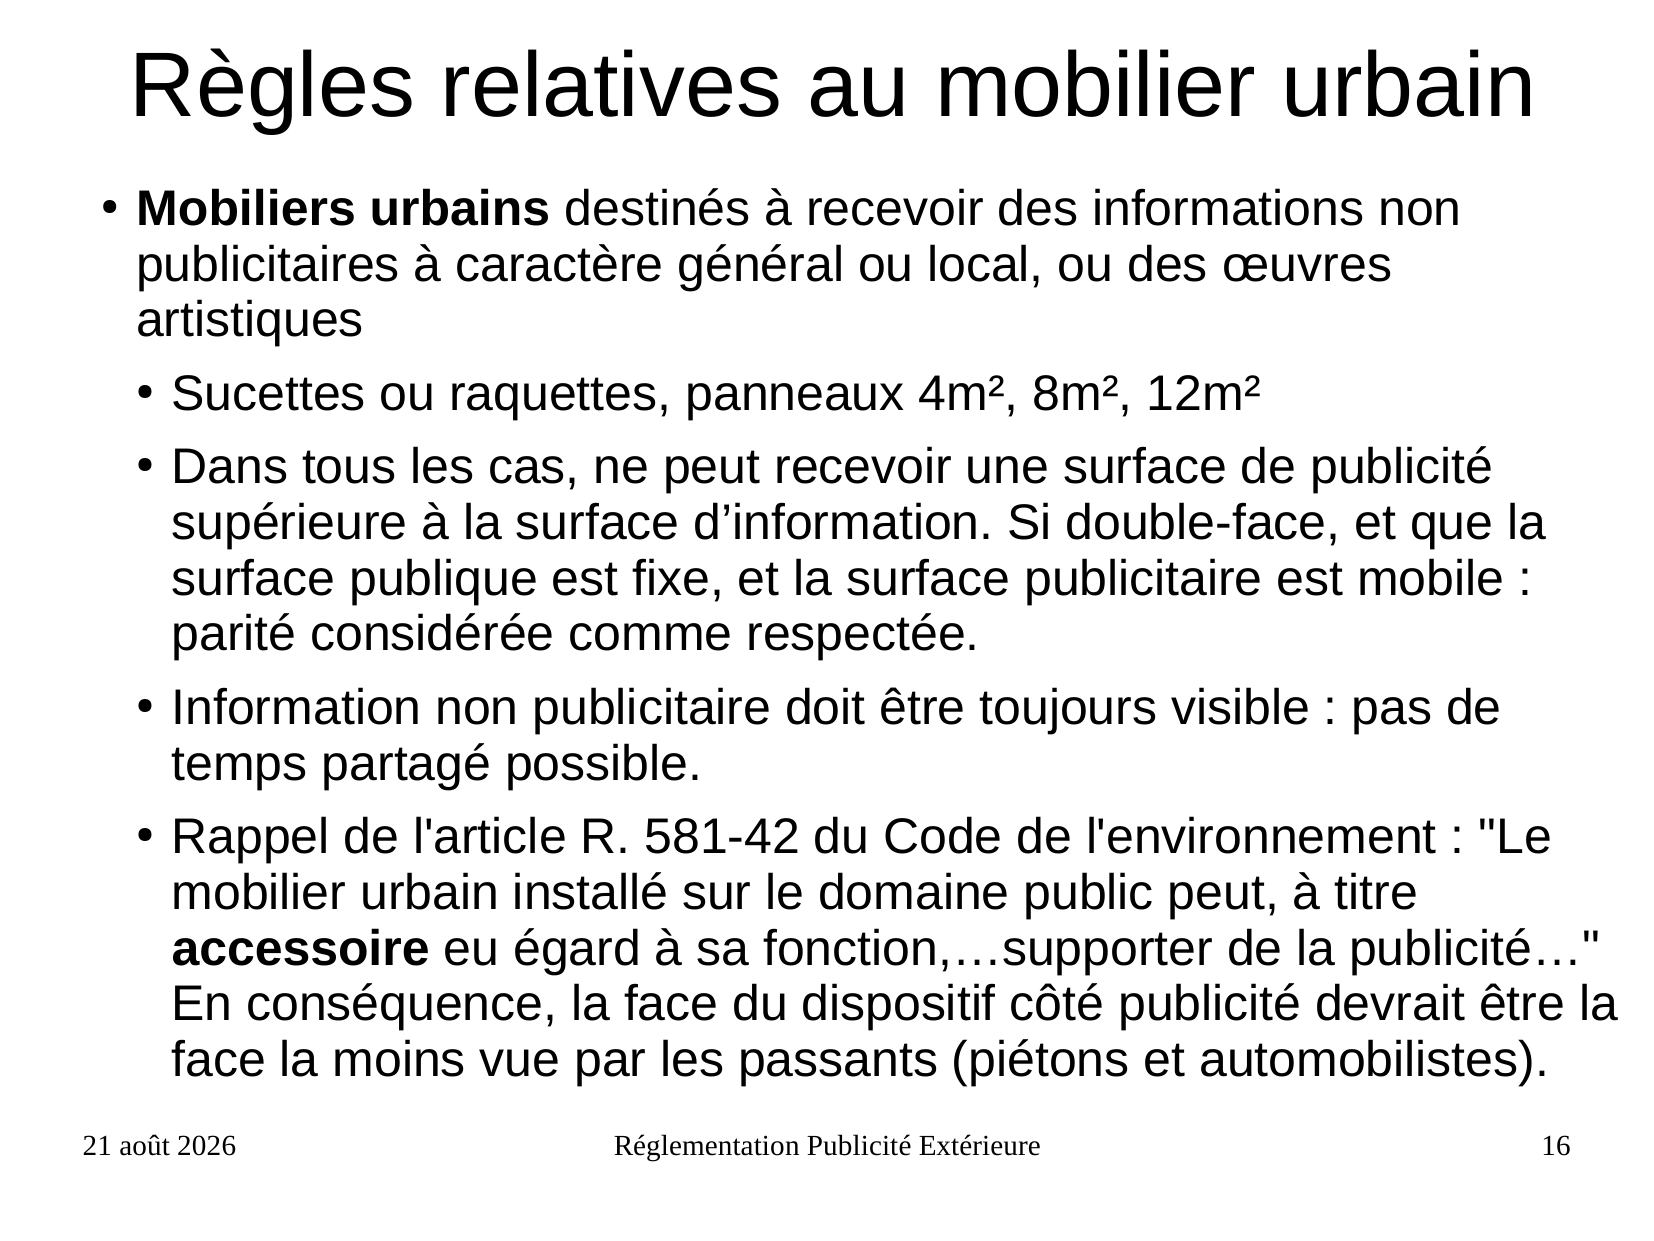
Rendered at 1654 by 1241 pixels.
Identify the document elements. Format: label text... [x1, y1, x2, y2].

title Règles relatives au mobilier urbain [90, 19, 1579, 151]
text_box [45, 165, 1646, 1066]
text_box Mobiliers urbains destinés à recevoir des informations non publicitaires à caractère général ou local, ou des œuvres artistiques Sucettes ou raquettes, panneaux 4m², 8m², 12m² Dans tous les cas, ne peut recevoir une surface de publicité supérieure à la surface d’information. Si double-face, et que la surface publique est fixe, et la surface publicitaire est mobile : parité considérée comme respectée. Information non publicitaire doit être toujours visible : pas de temps partagé possible. Rappel de l'article R. 581-42 du Code de l'environnement : "Le mobilier urbain installé sur le domaine public peut, à titre accessoire eu égard à sa fonction,…supporter de la publicité…" En conséquence, la face du dispositif côté publicité devrait être la face la moins vue par les passants (piétons et automobilistes). [30, 180, 1631, 1186]
